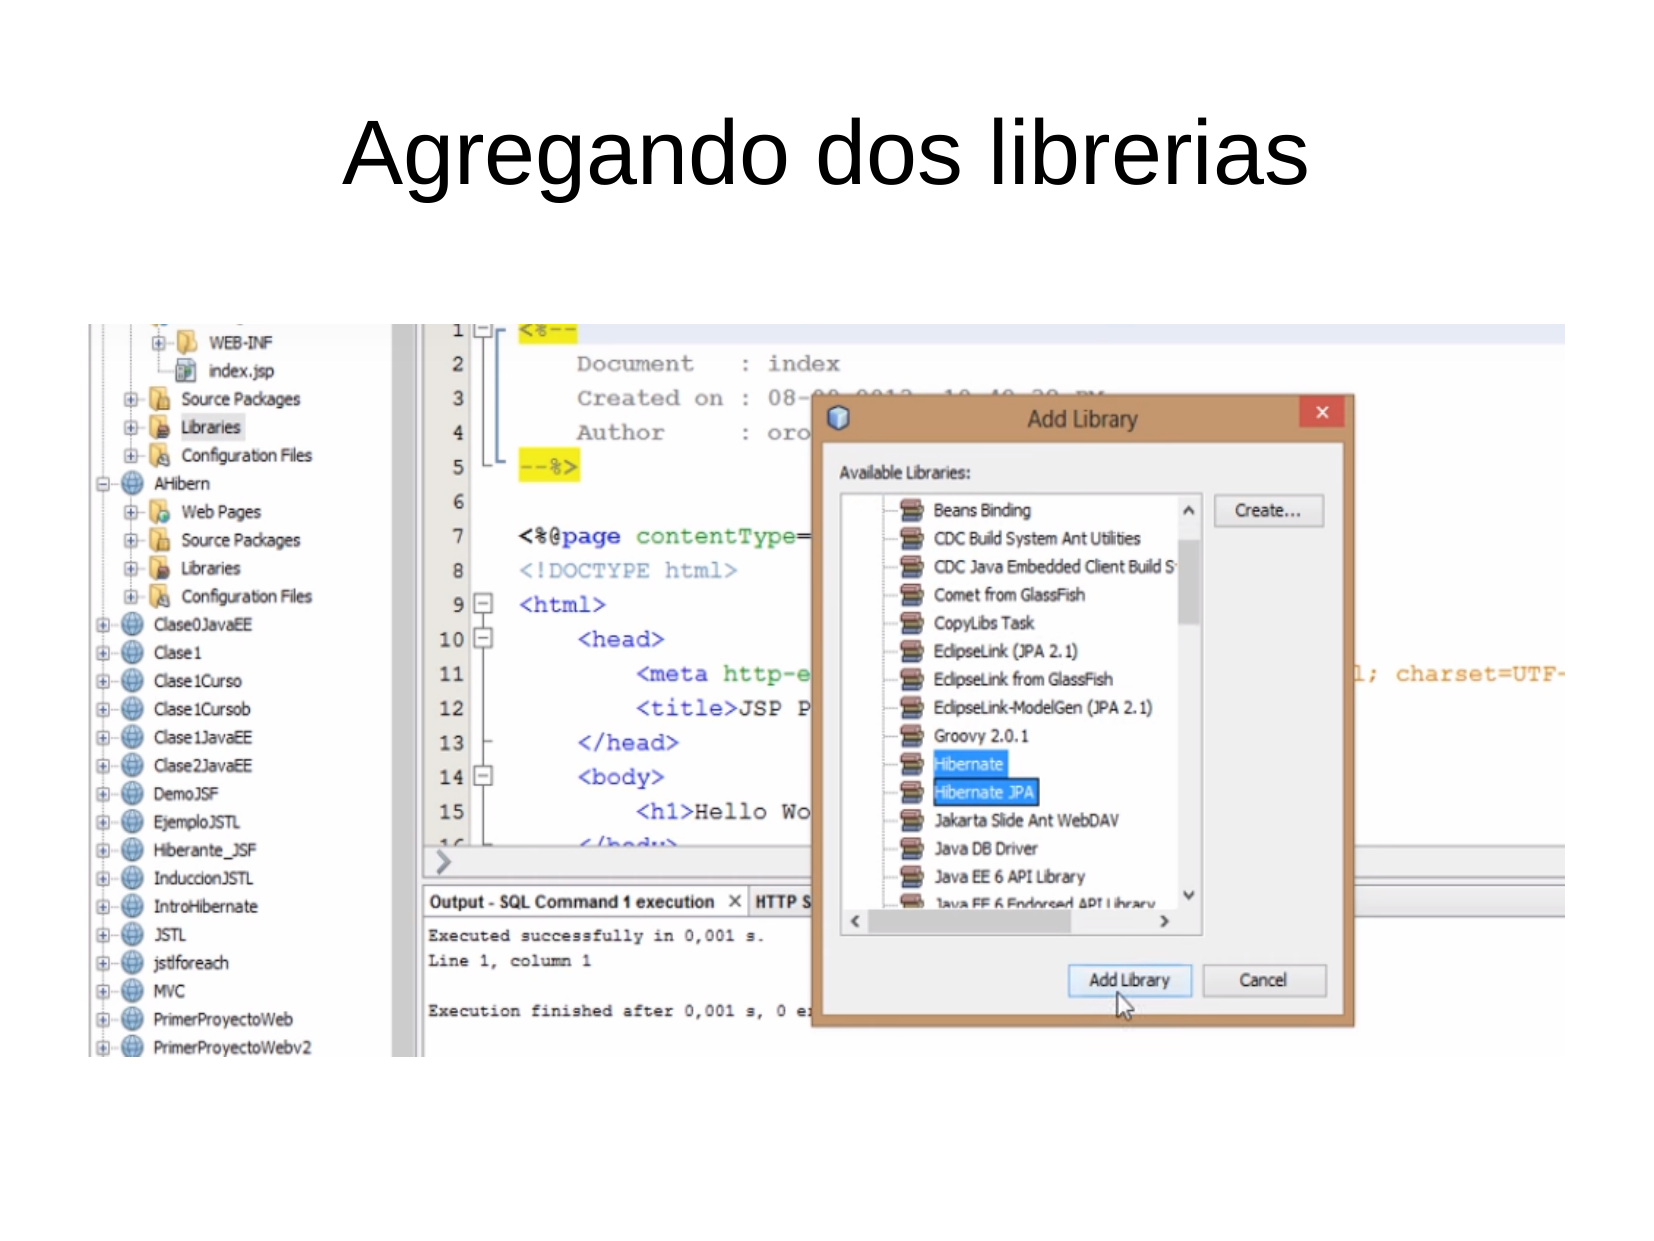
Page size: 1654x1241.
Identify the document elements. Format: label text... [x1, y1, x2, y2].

title Agregando dos librerias [82, 49, 1571, 257]
picture [88, 324, 1565, 1057]
